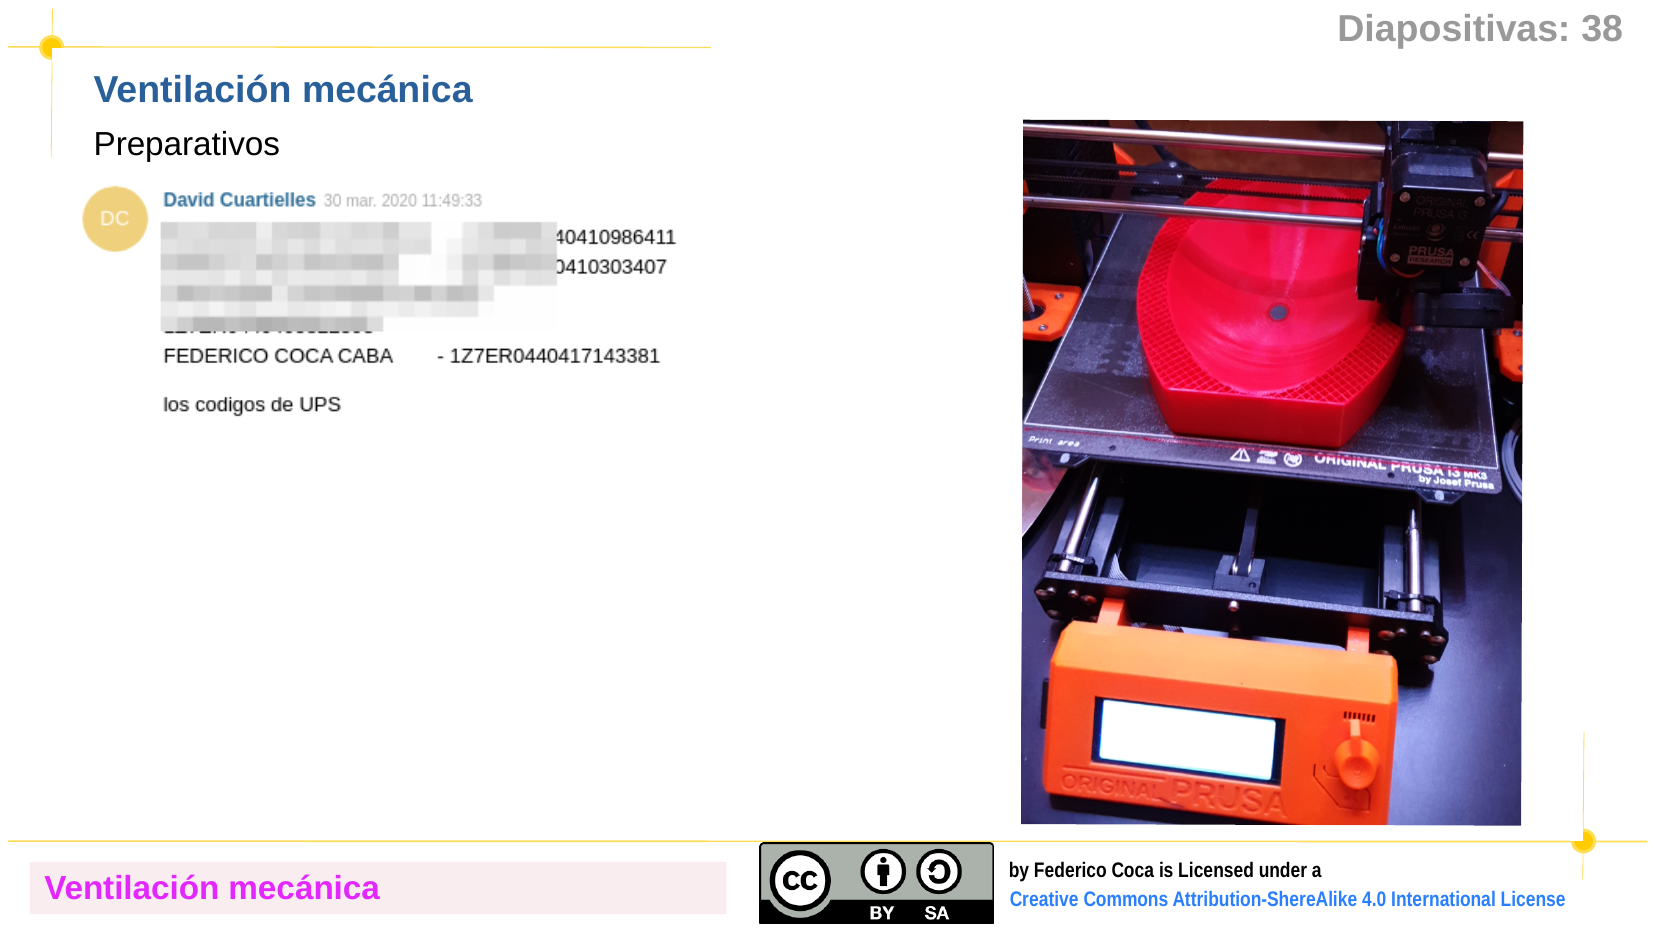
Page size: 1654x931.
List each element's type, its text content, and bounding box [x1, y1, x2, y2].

text_box Ventilación mecánica [78, 61, 886, 118]
text_box Ventilación mecánica [29, 862, 727, 915]
text_box Preparativos [78, 118, 1630, 178]
picture [1020, 119, 1524, 826]
picture [78, 177, 692, 424]
text_box Diapositivas: 38 [1322, 0, 1644, 57]
